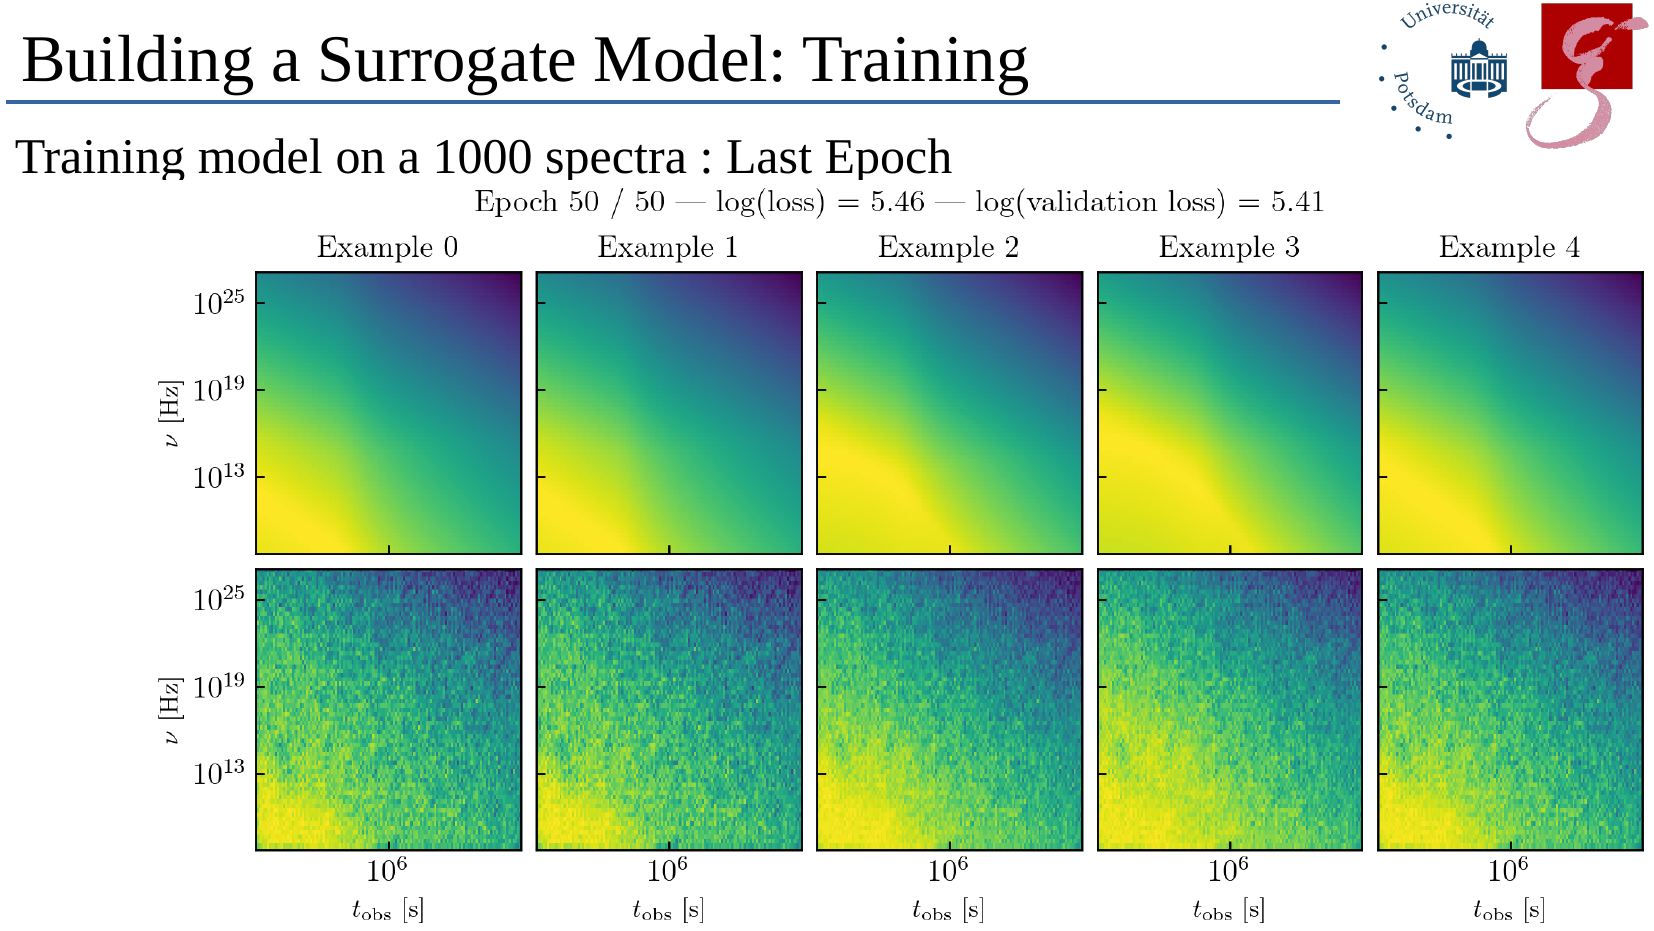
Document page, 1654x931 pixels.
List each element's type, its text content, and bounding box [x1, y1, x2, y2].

title Building a Surrogate Model: Training [20, 0, 1375, 118]
picture [150, 180, 1650, 931]
text_box Training model on a 1000 spectra : Last Epoch [0, 122, 962, 187]
picture [1375, 0, 1654, 154]
